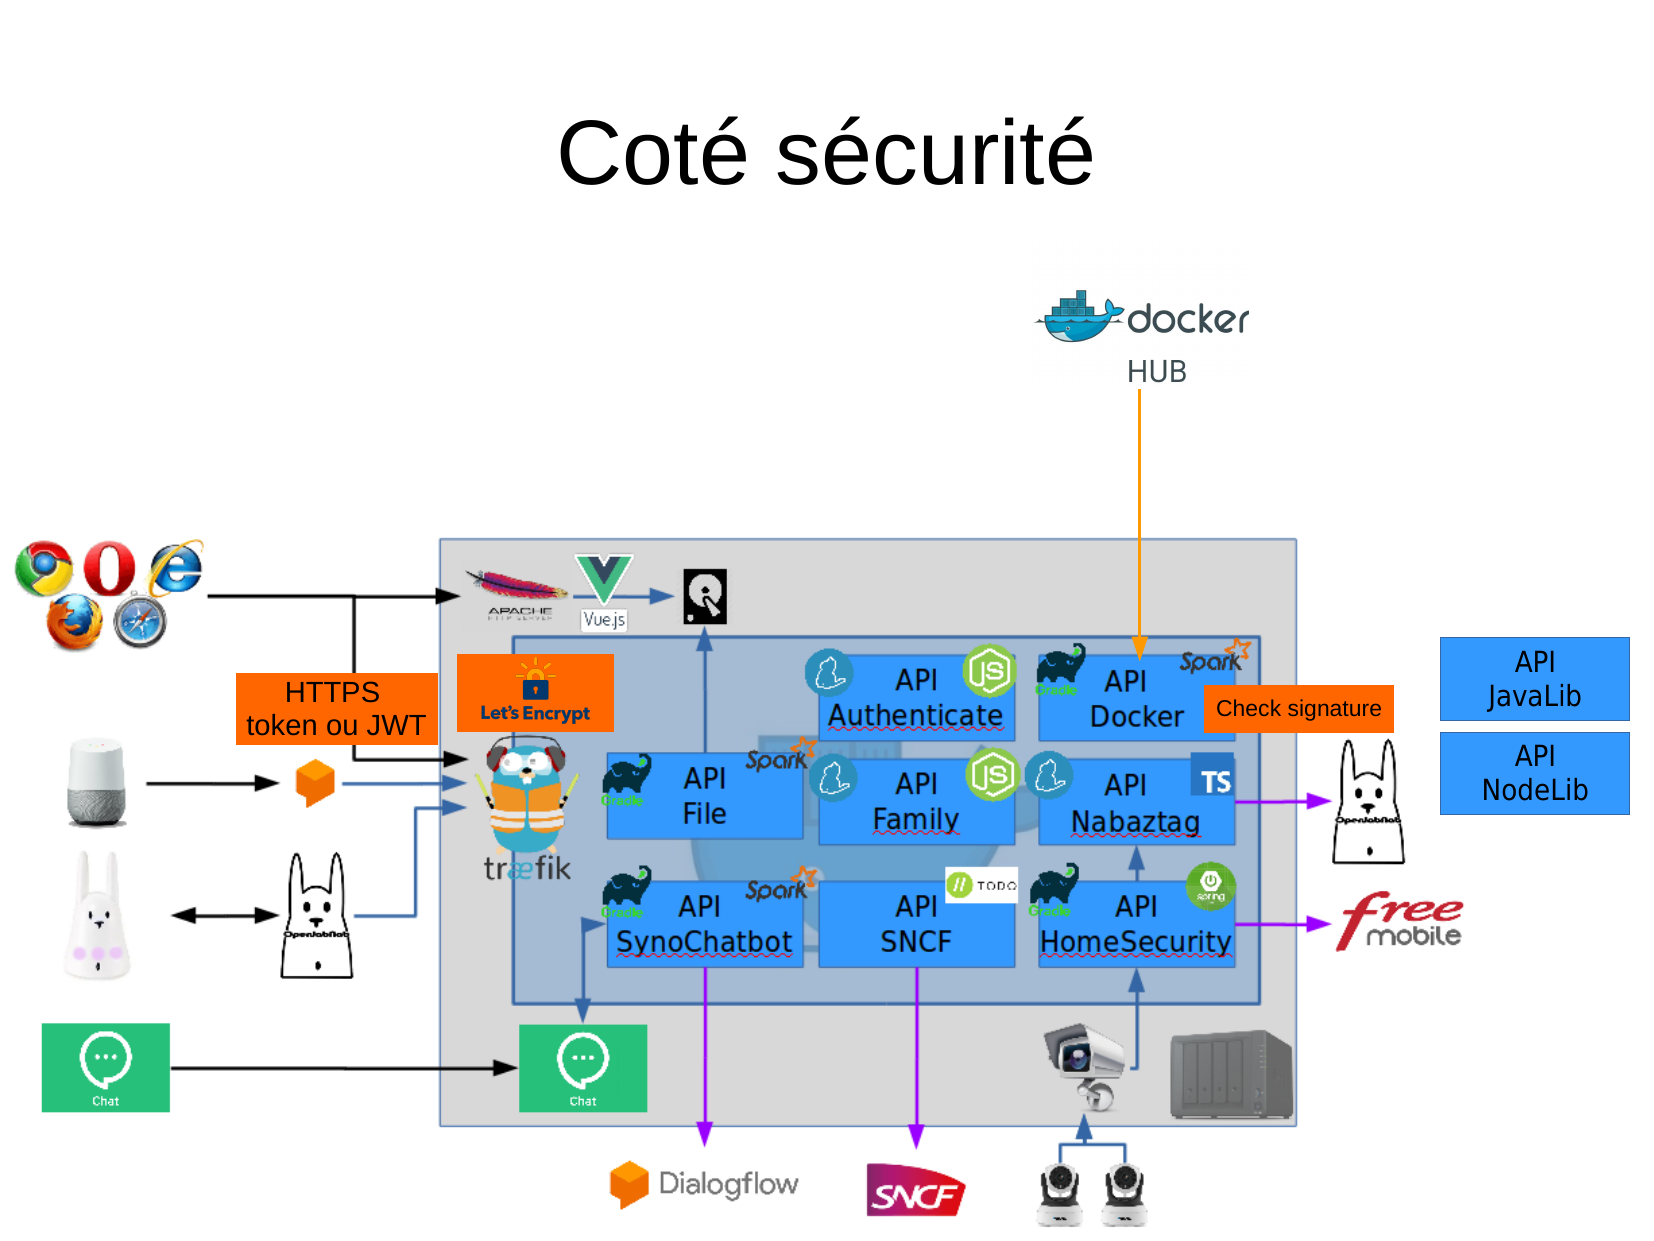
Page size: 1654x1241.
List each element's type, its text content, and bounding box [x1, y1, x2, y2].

text_box HTTPS token ou JWT [236, 673, 438, 745]
title Coté sécurité [82, 49, 1571, 257]
text_box API NodeLib [1440, 732, 1630, 815]
picture [1030, 235, 1249, 390]
text_box API JavaLib [1440, 637, 1630, 721]
picture [5, 531, 1485, 1234]
text_box Check signature [1204, 685, 1394, 733]
